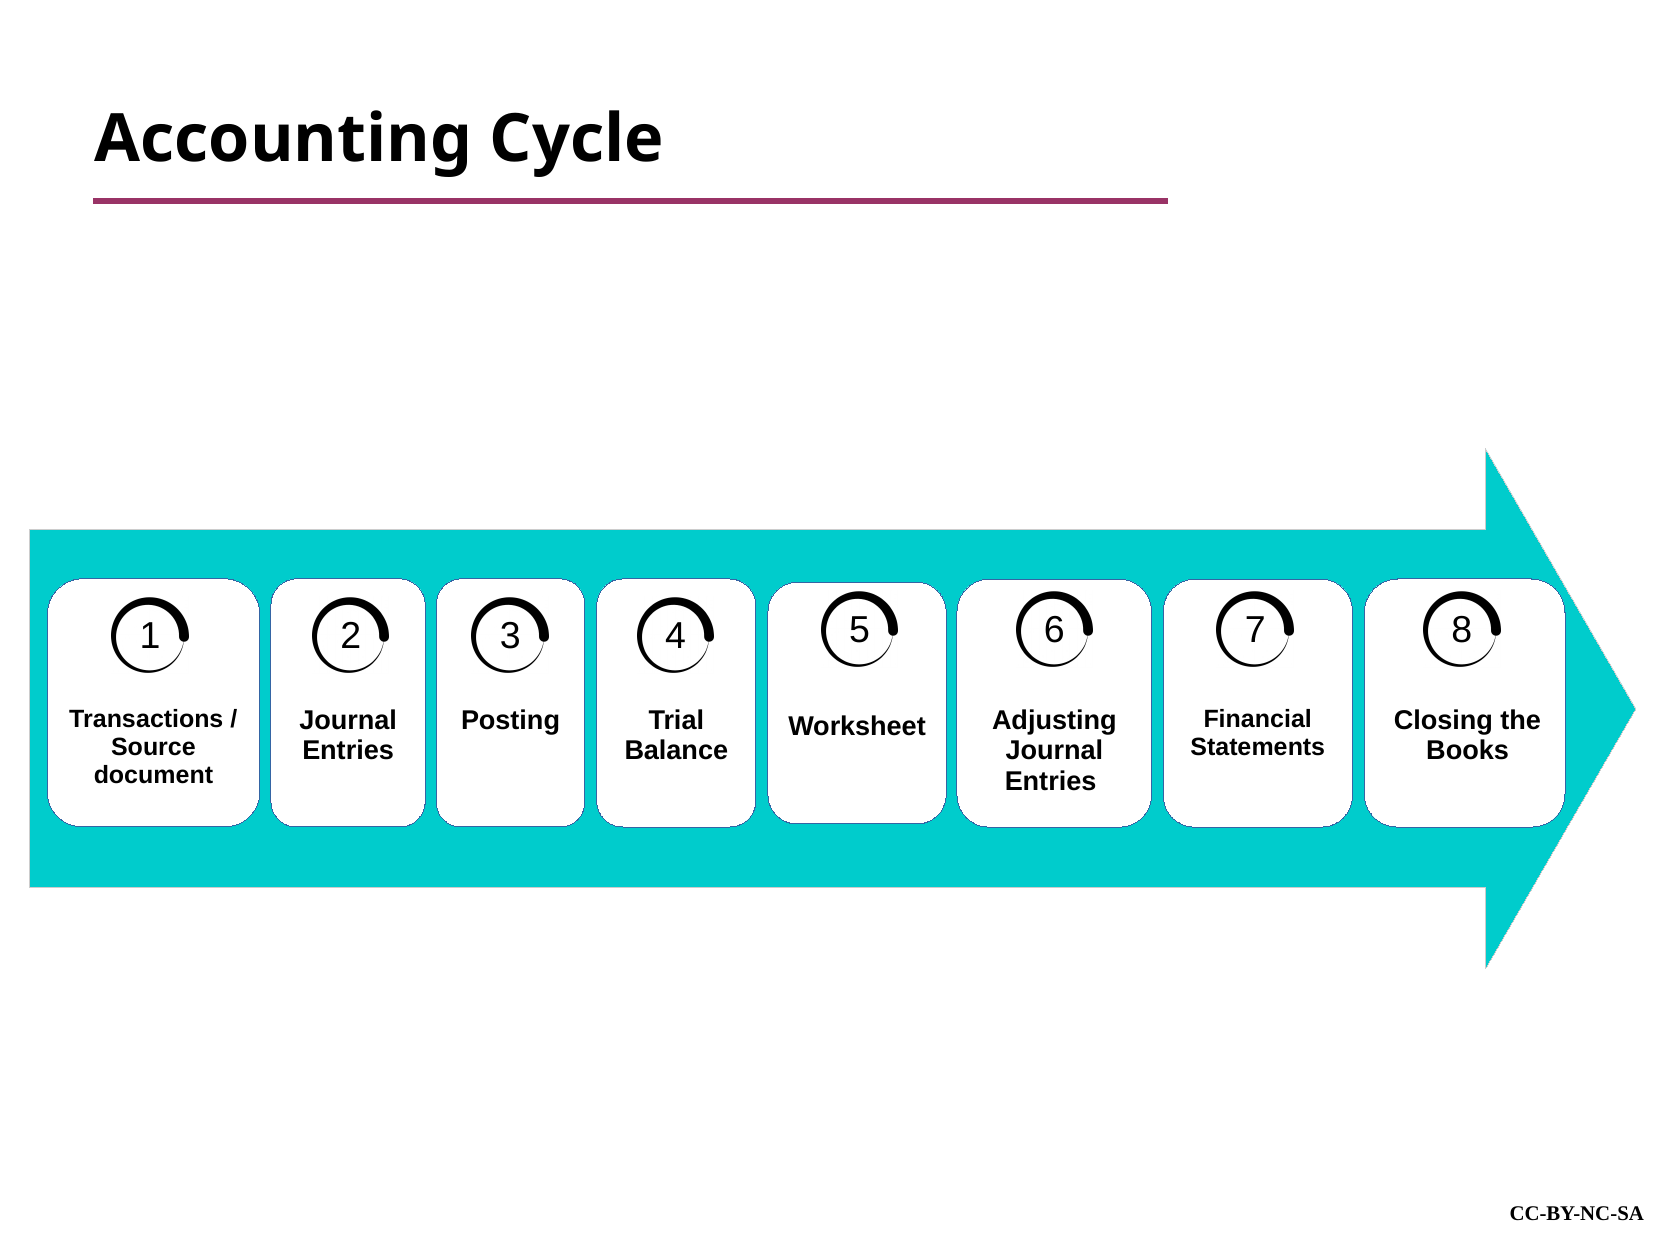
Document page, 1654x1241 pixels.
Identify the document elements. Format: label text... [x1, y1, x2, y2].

picture [1216, 590, 1294, 668]
text_box Financial Statements [1163, 697, 1353, 804]
text_box Trial Balance [600, 697, 752, 797]
picture [111, 596, 189, 674]
text_box Adjusting Journal Entries [961, 697, 1147, 811]
text_box Posting [440, 697, 581, 797]
title Accounting Cycle [94, 31, 1571, 239]
text_box Journal Entries [274, 697, 422, 797]
text_box [29, 448, 1636, 969]
picture [821, 590, 898, 668]
text_box Closing the Books [1358, 697, 1577, 861]
text_box Transactions / Source document [52, 697, 255, 825]
picture [1423, 590, 1501, 668]
picture [637, 596, 714, 674]
picture [312, 596, 389, 674]
picture [1016, 590, 1093, 668]
text_box Worksheet [772, 697, 942, 795]
picture [471, 596, 549, 674]
